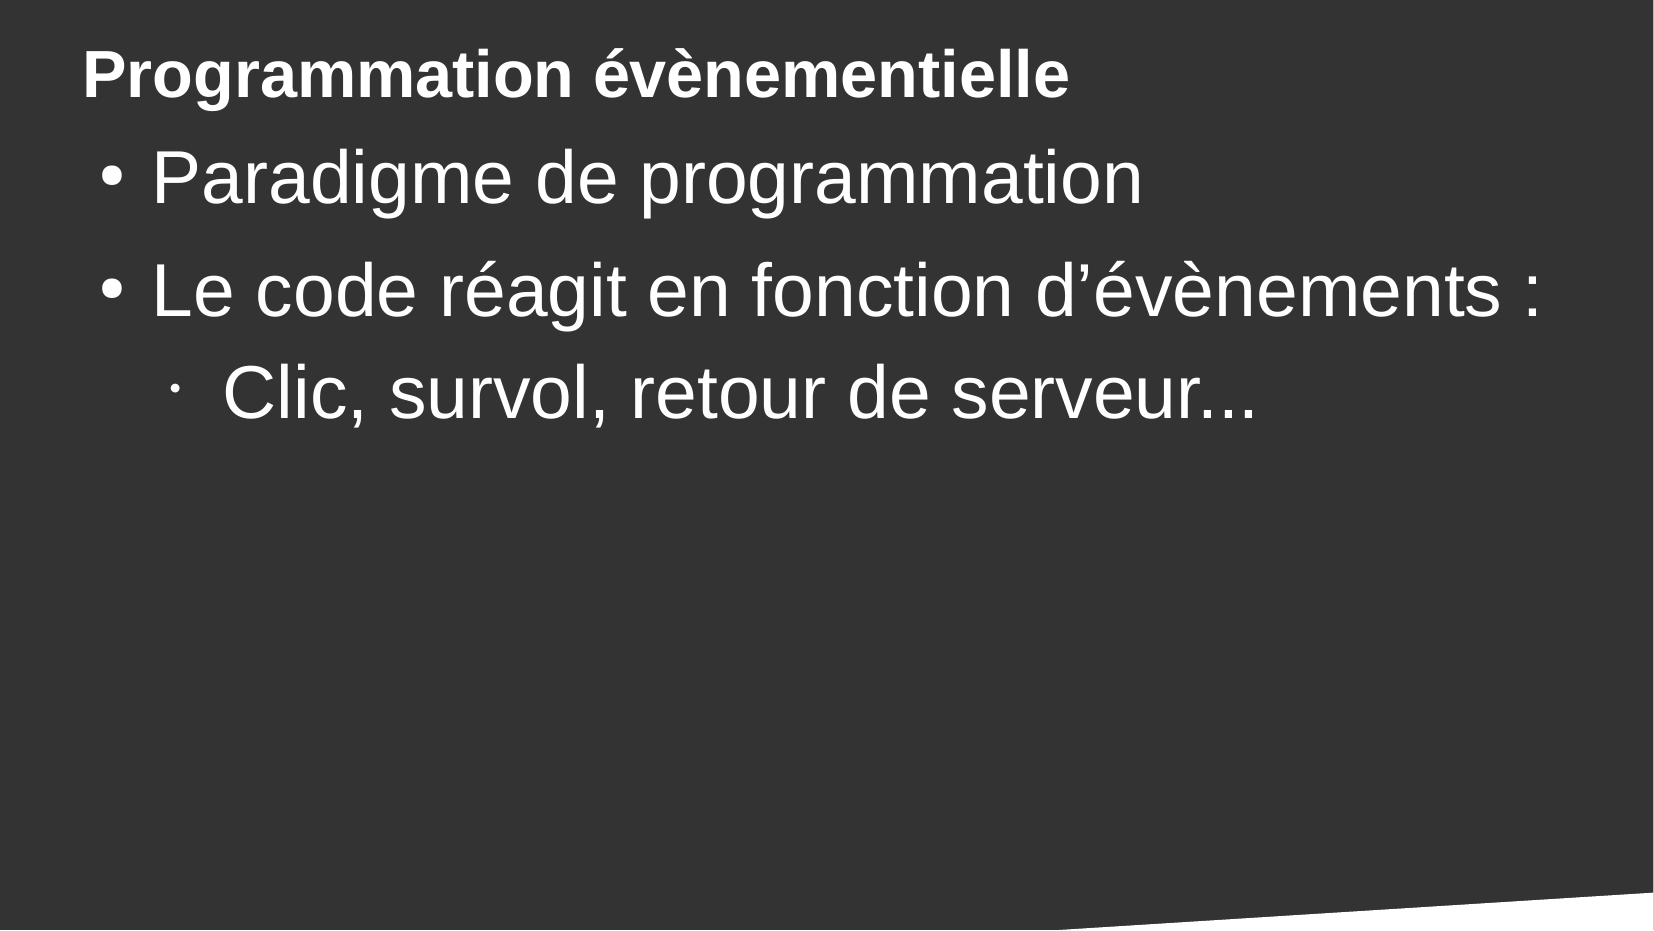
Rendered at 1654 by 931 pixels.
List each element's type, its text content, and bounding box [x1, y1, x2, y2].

title Programmation évènementielle [82, 37, 1571, 114]
text_box [1042, 892, 1654, 931]
list Paradigme de programmation Le code réagit en fonction d’évènements : Clic, survol, retour de serveur... [80, 135, 1620, 827]
